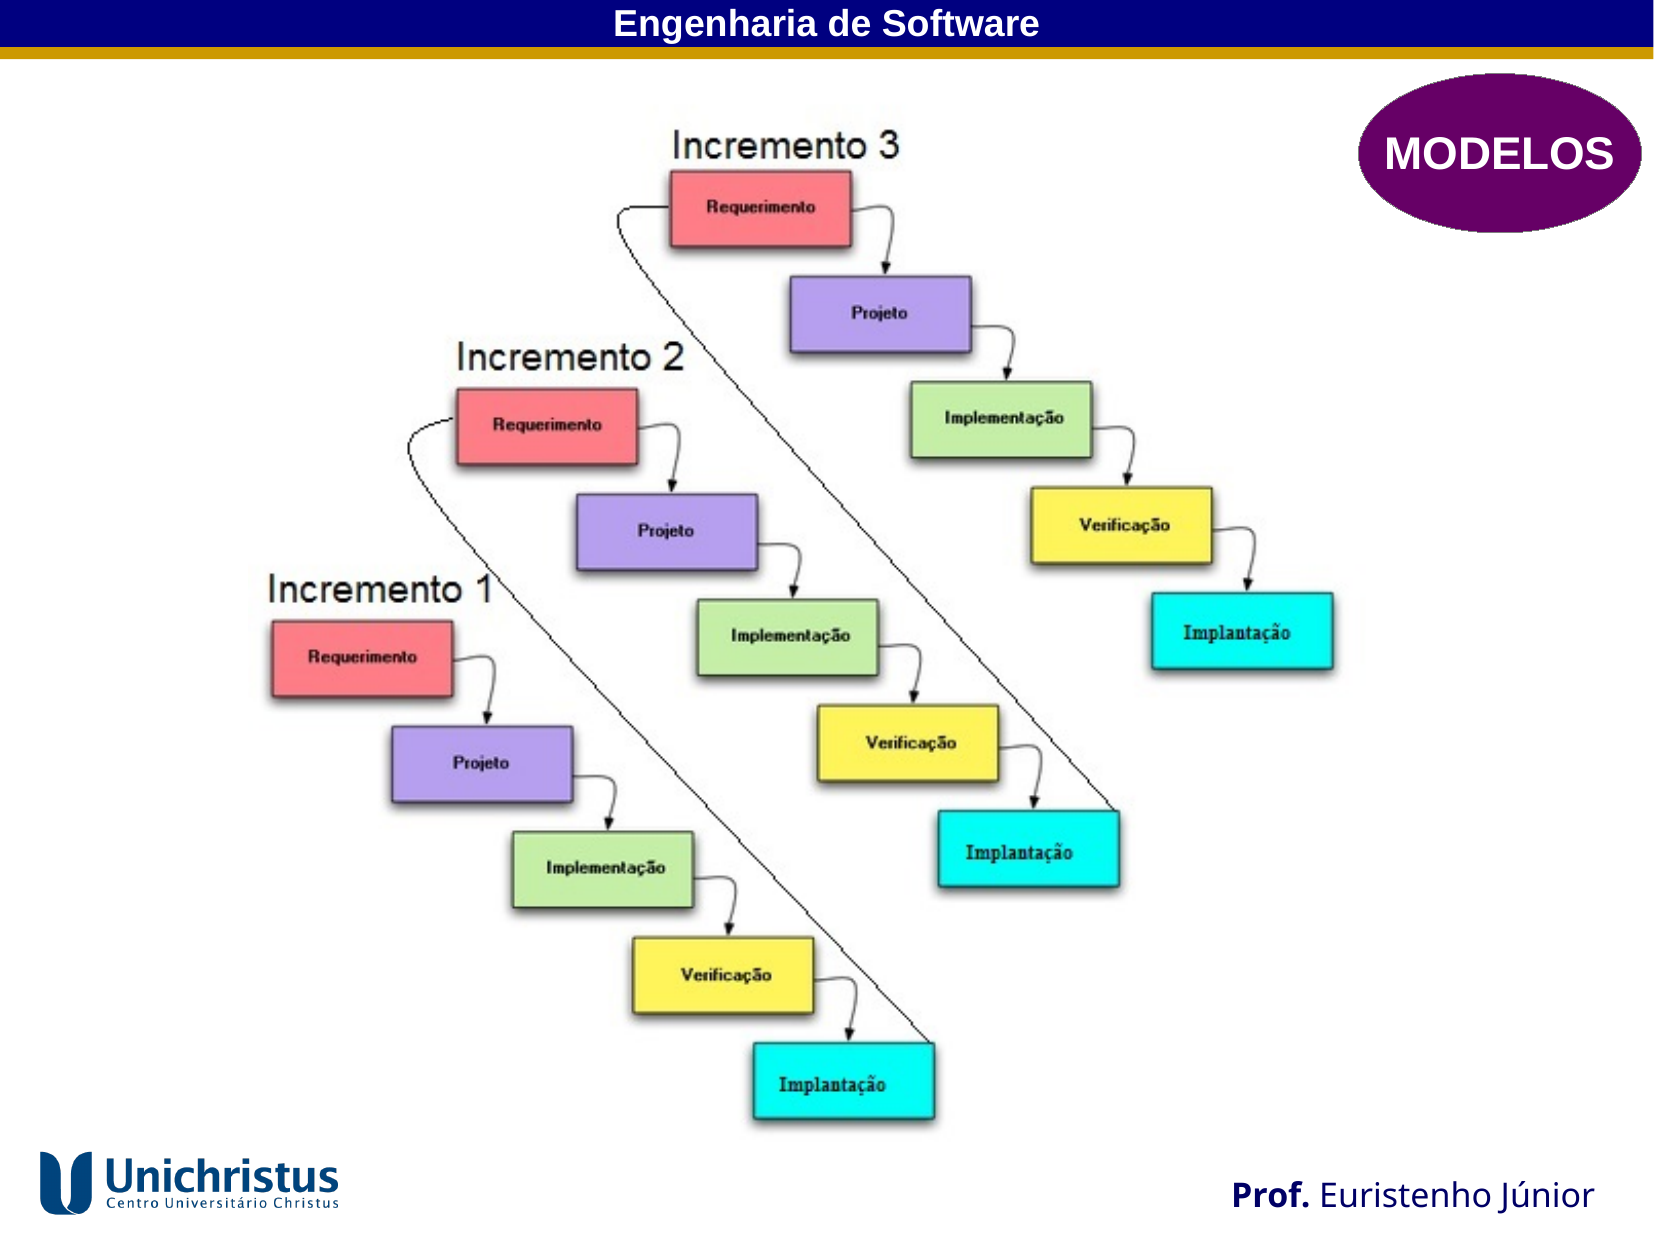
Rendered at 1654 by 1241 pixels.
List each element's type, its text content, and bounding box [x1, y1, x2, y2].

text_box MODELOS [1358, 73, 1642, 233]
text_box Engenharia de Software [0, 0, 1654, 47]
text_box Prof. Euristenho Júnior [1216, 1163, 1654, 1224]
picture [35, 60, 1394, 1217]
text_box [0, 47, 1654, 60]
